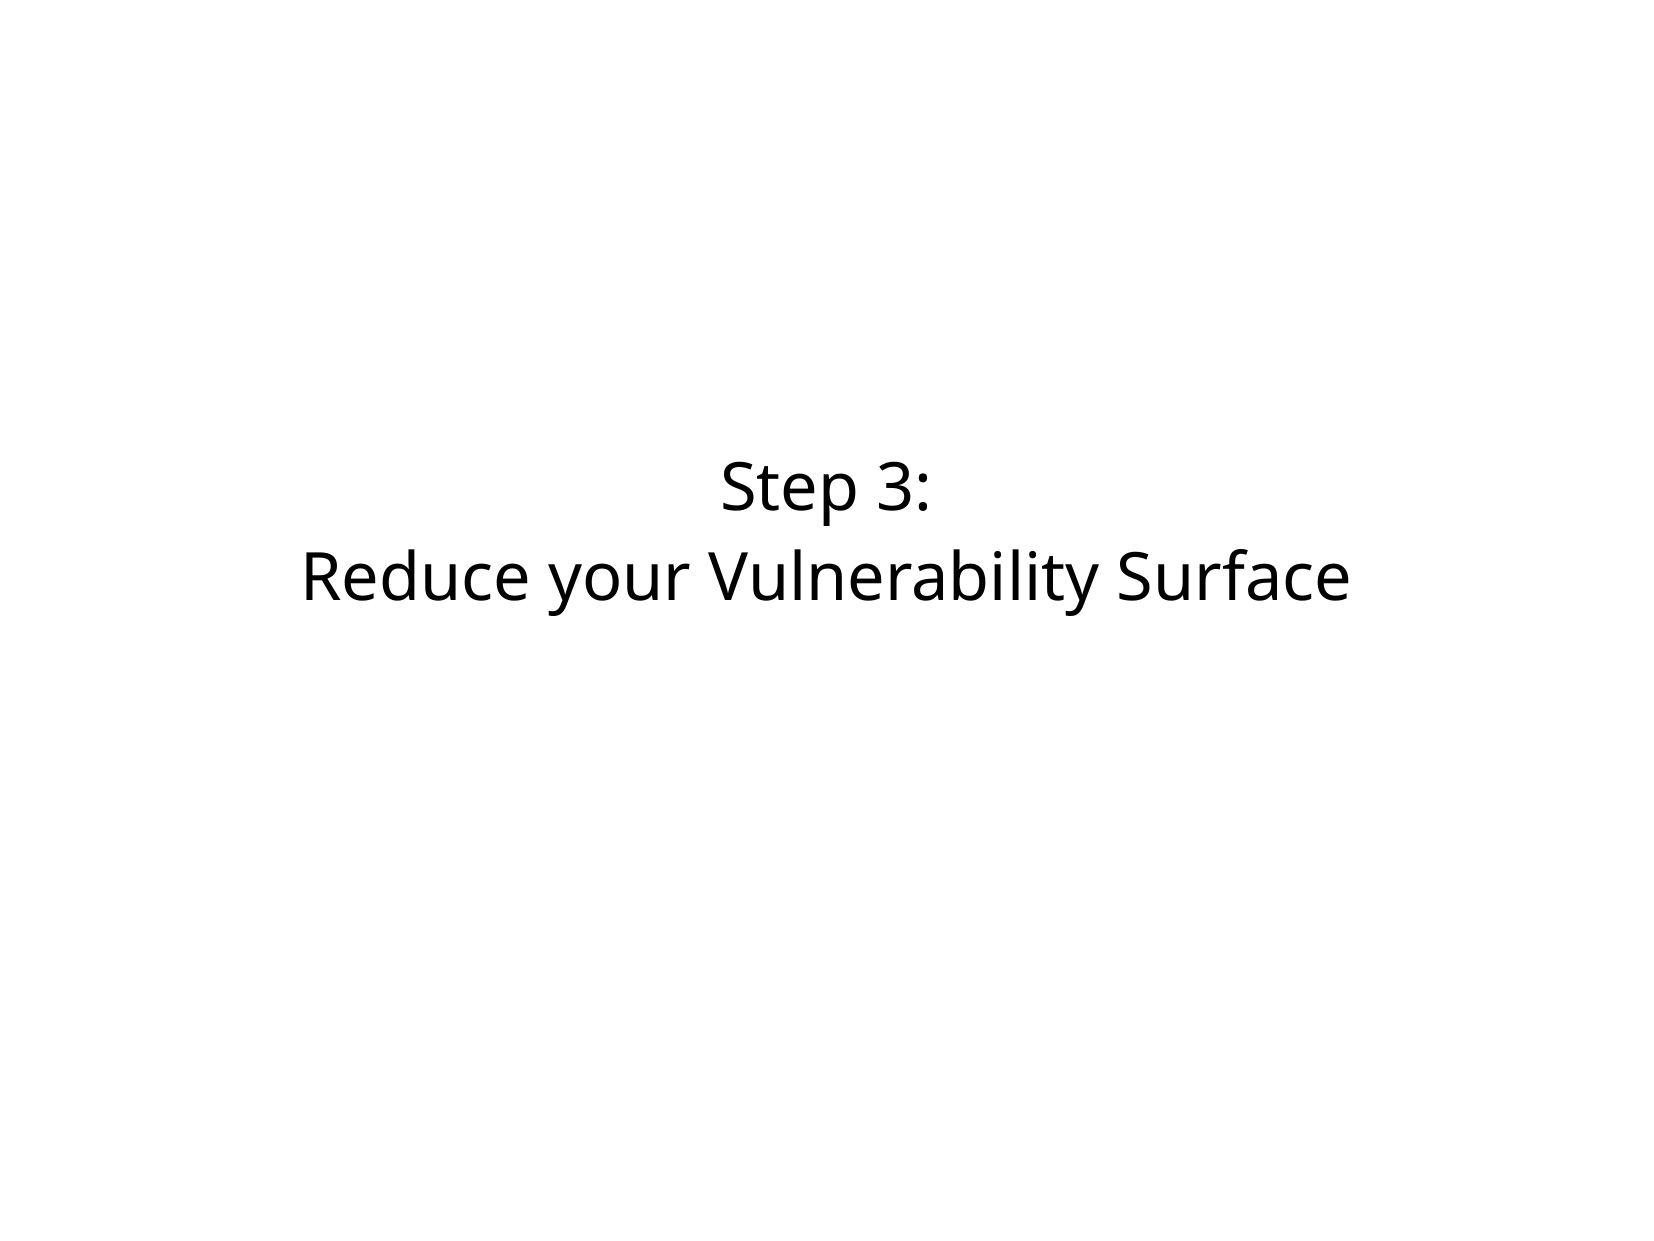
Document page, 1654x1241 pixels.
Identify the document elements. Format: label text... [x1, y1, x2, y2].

subtitle Step 3: Reduce your Vulnerability Surface [82, 49, 1571, 1010]
